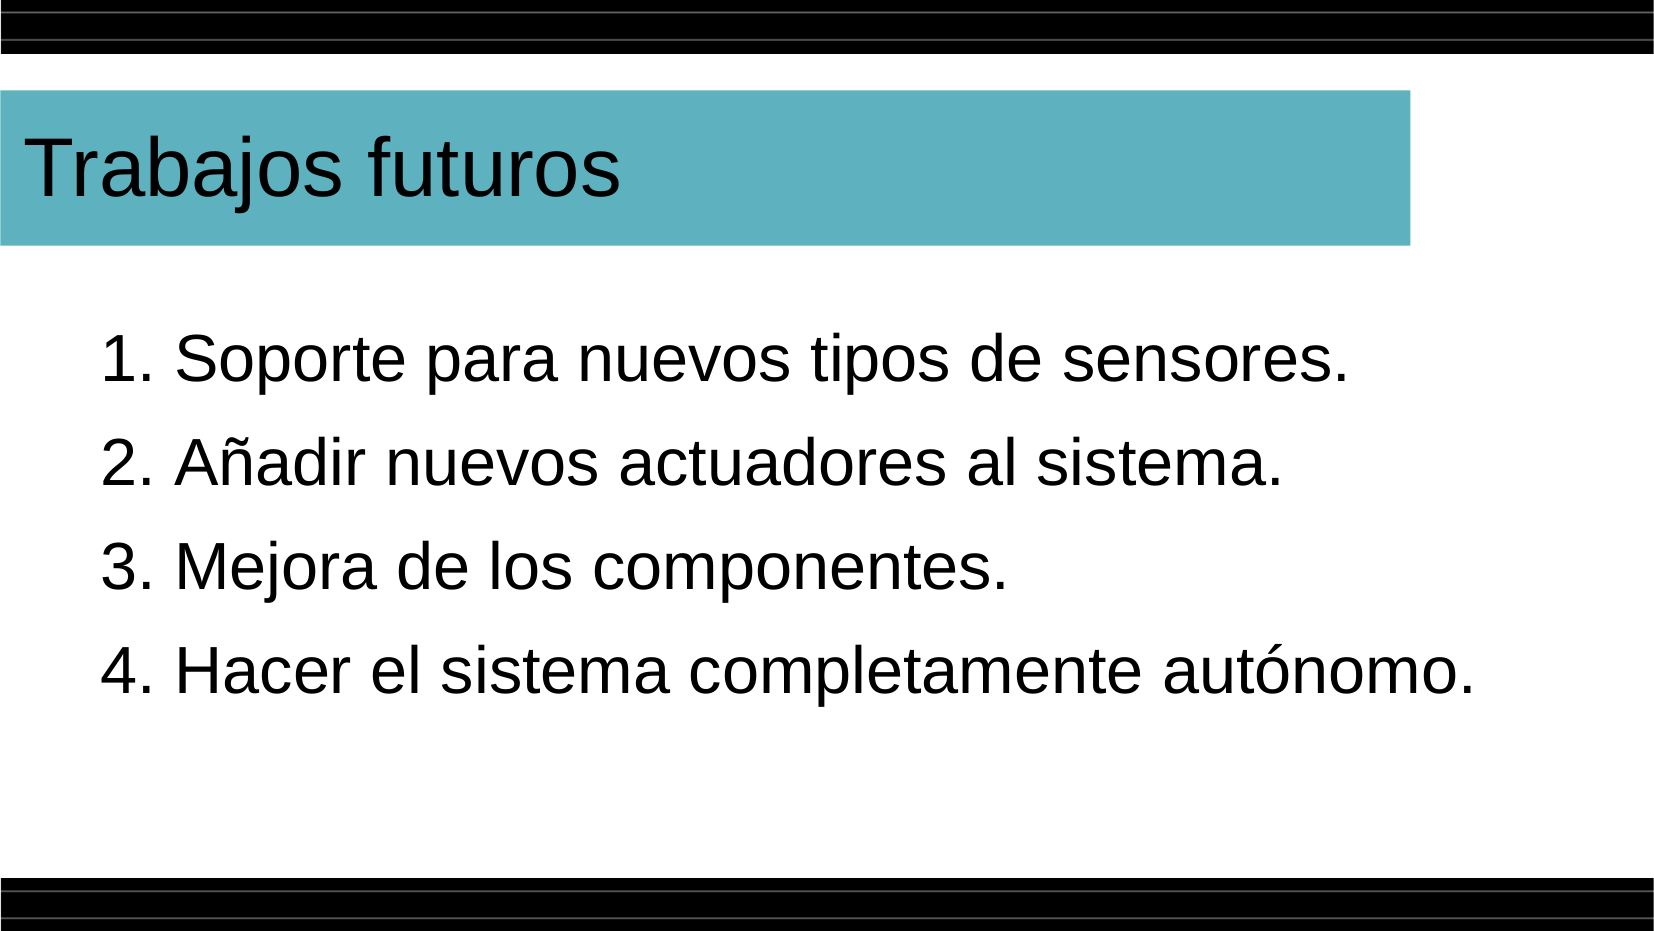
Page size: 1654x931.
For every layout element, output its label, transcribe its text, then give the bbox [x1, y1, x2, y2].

title Trabajos futuros [0, 90, 1411, 246]
picture [0, 878, 1654, 931]
list Soporte para nuevos tipos de sensores. Añadir nuevos actuadores al sistema. Mejora de los componentes. Hacer el sistema completamente autónomo. [82, 271, 1586, 757]
picture [0, 0, 1654, 54]
